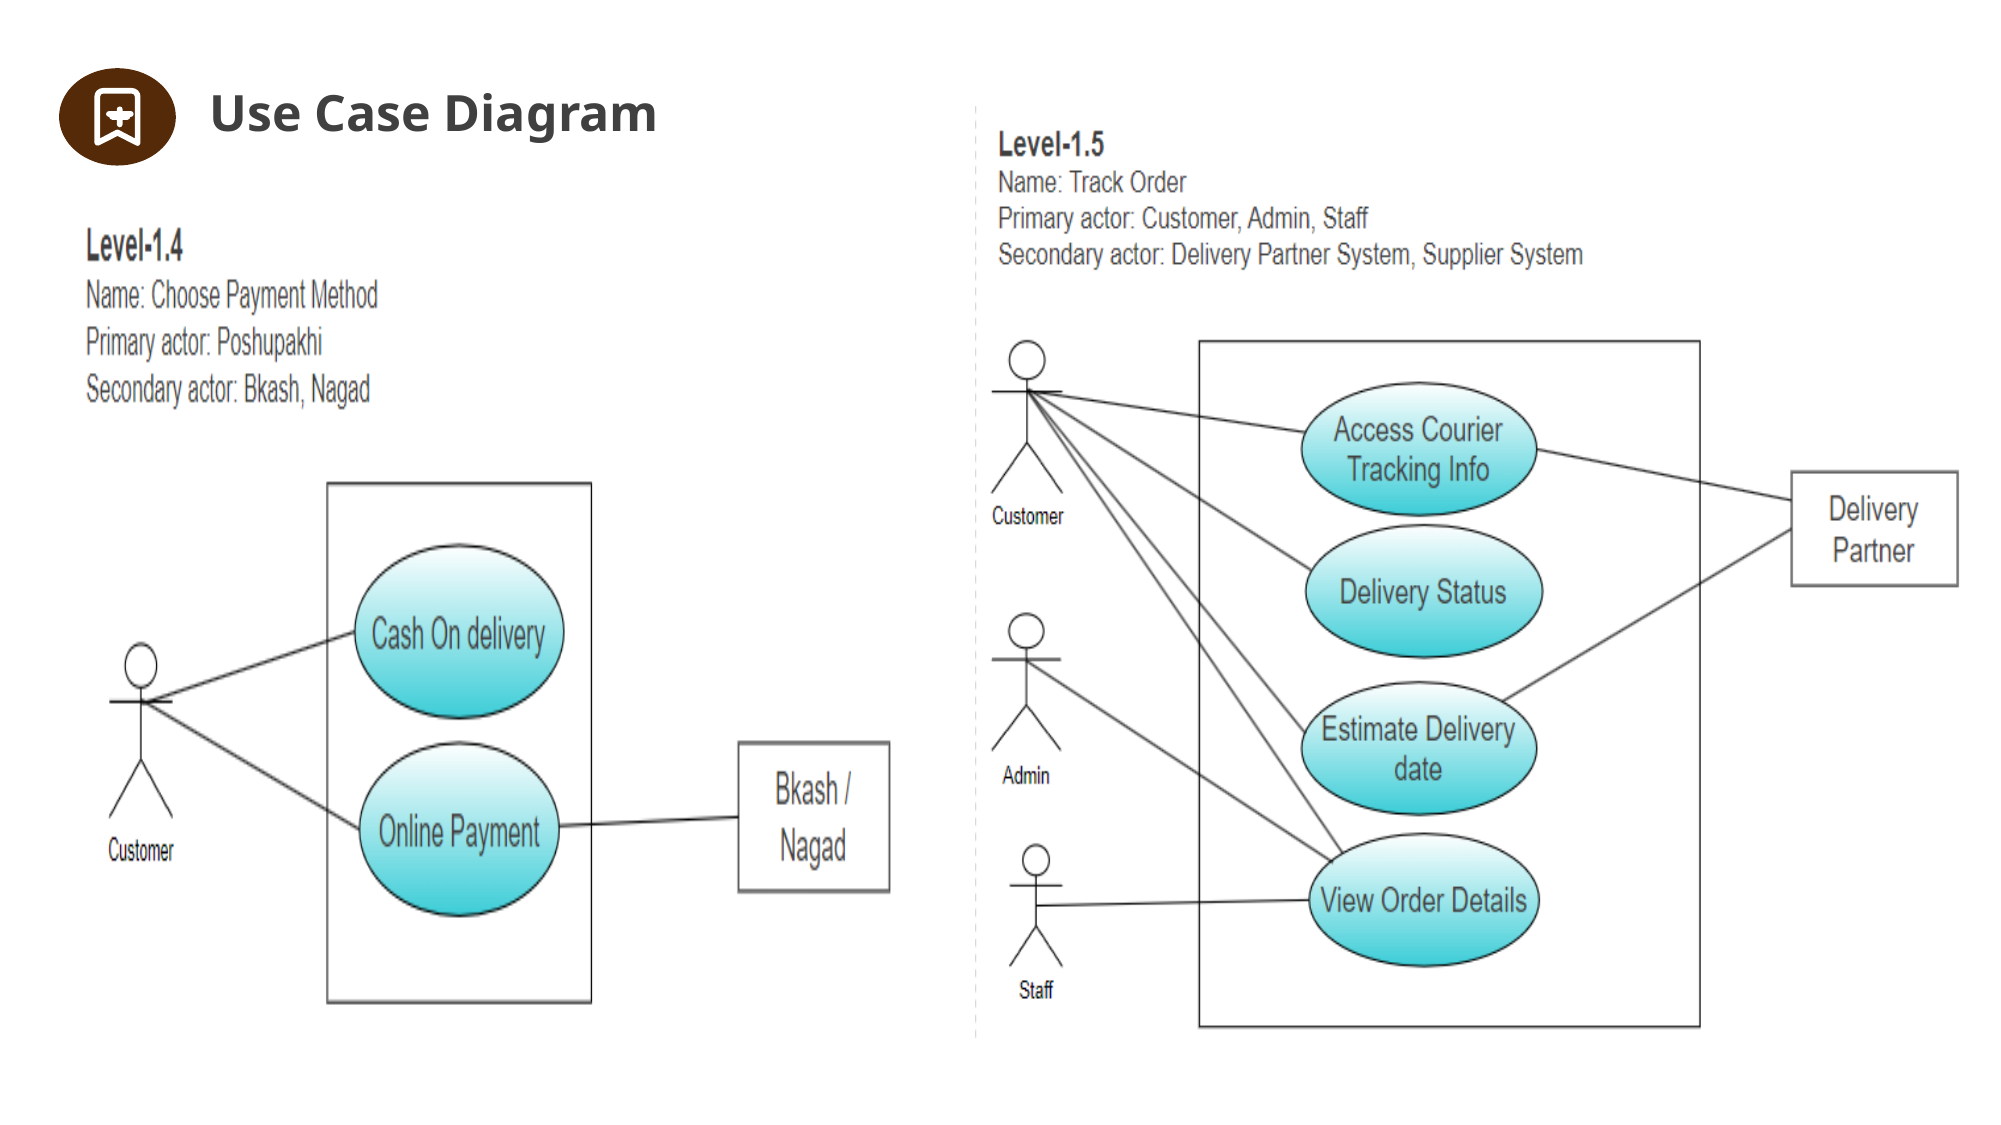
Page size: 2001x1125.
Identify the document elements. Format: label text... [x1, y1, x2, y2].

text_box [59, 68, 176, 166]
text_box Use Case Diagram [195, 74, 583, 148]
picture [59, 205, 924, 1019]
picture [975, 106, 1967, 1044]
